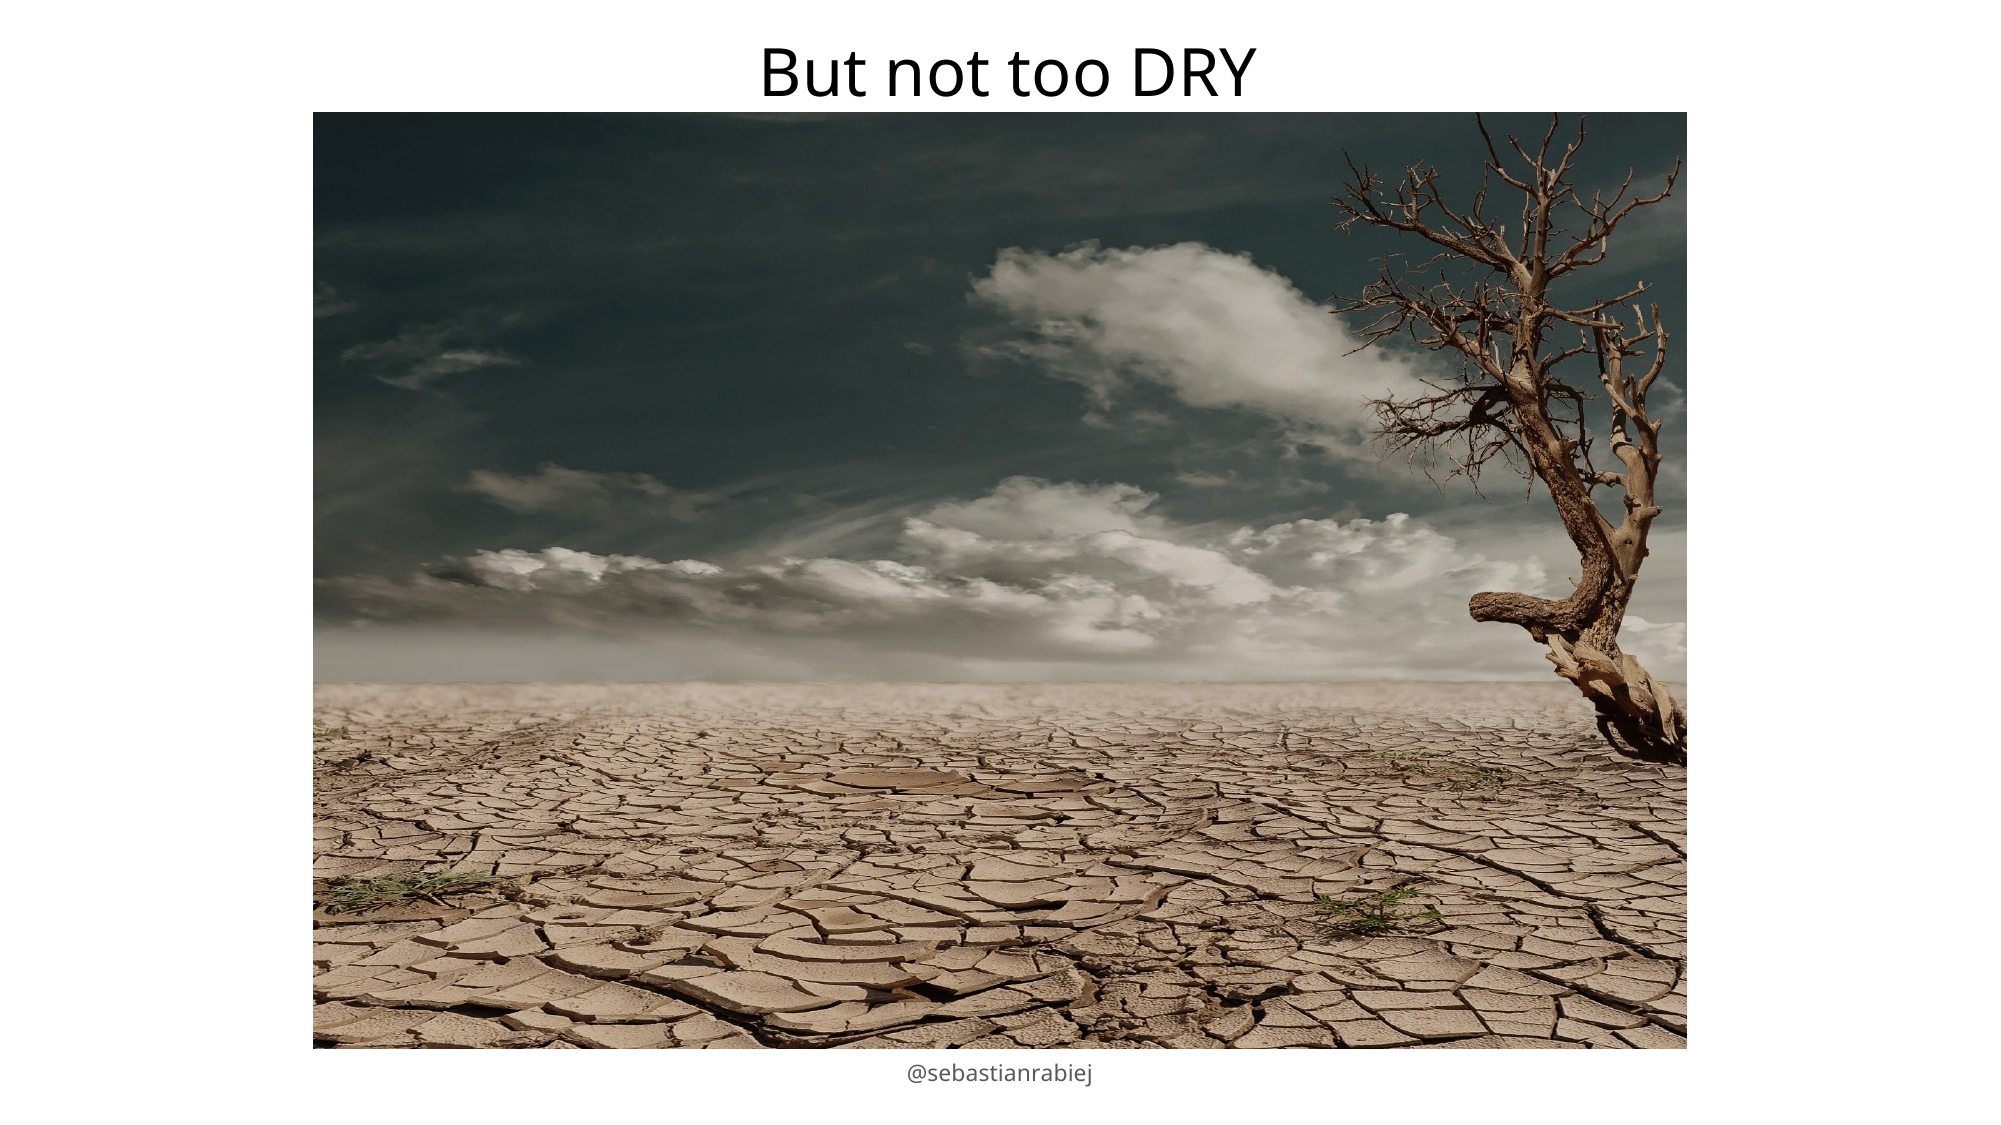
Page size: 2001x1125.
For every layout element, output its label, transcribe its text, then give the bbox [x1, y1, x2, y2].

text_box @sebastianrabiej [662, 1049, 1338, 1103]
picture [313, 112, 1687, 1049]
text_box But not too DRY [743, 22, 1256, 112]
